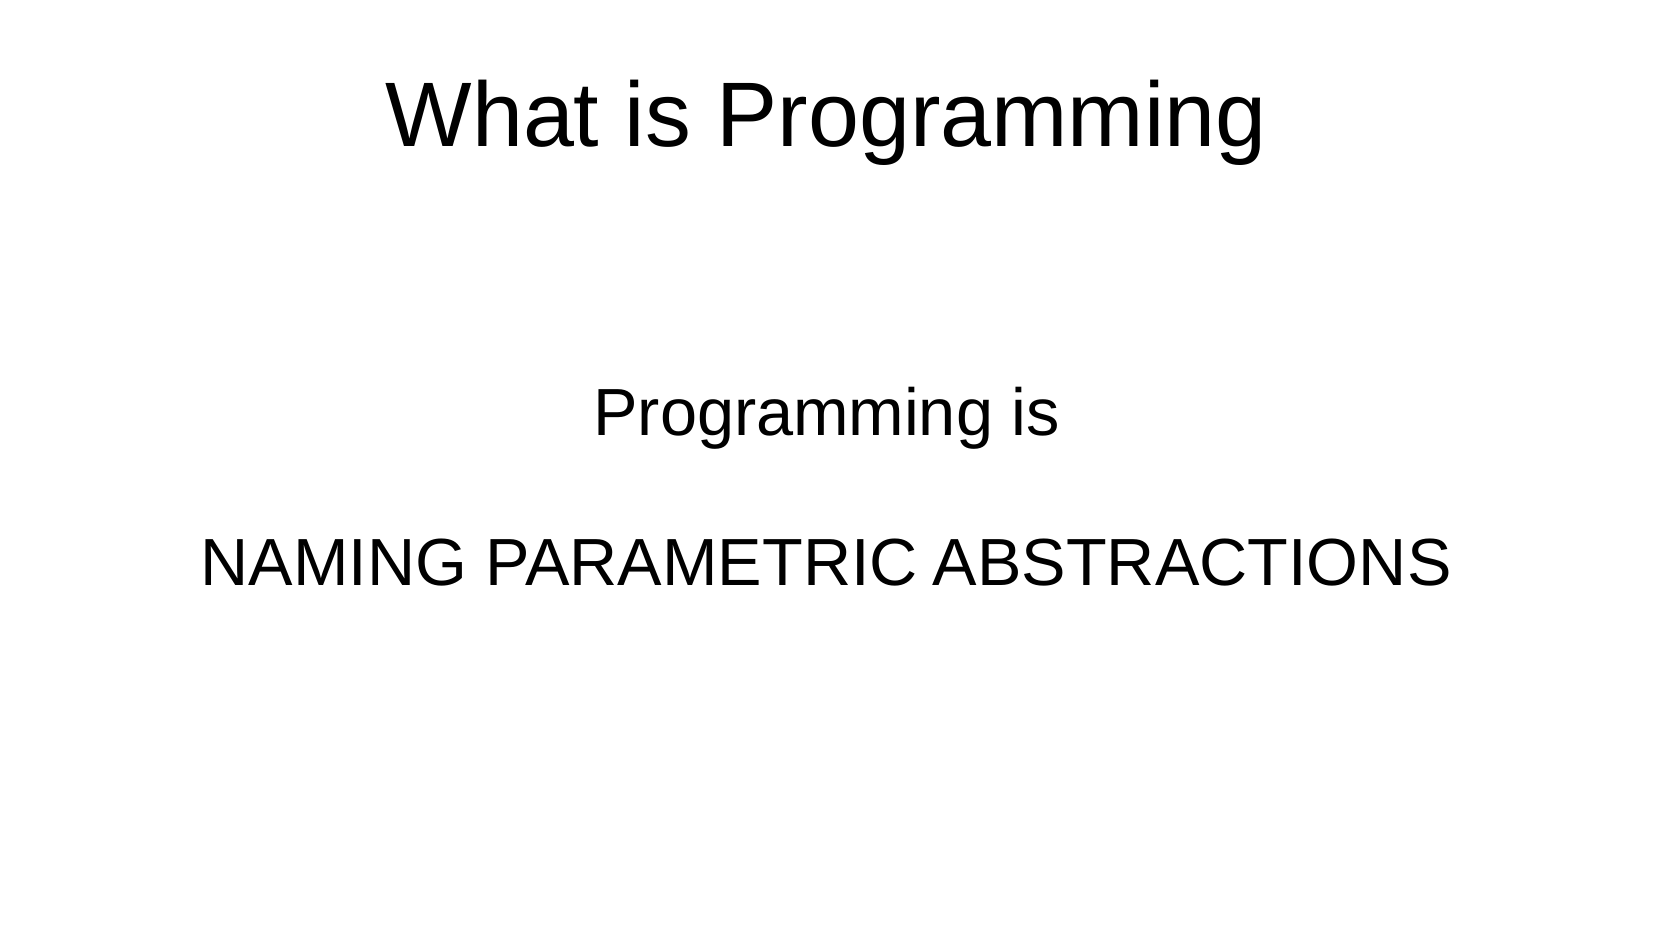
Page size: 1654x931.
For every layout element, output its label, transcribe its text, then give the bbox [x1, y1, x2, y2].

title What is Programming [82, 37, 1571, 193]
subtitle Programming is NAMING PARAMETRIC ABSTRACTIONS [82, 217, 1571, 758]
